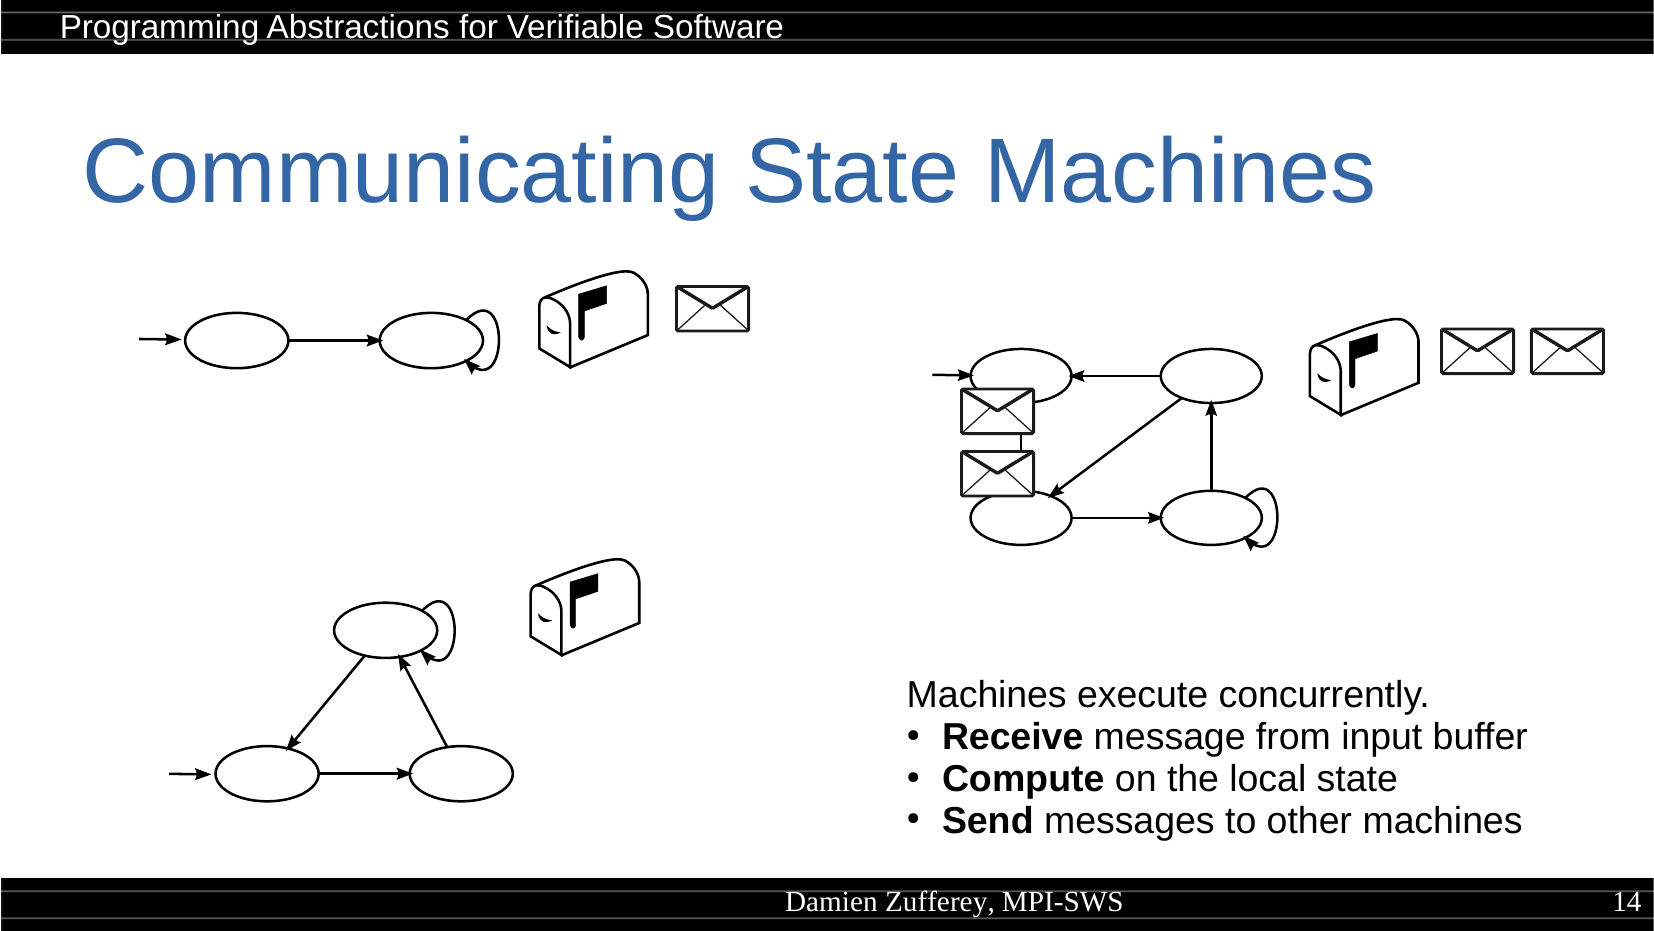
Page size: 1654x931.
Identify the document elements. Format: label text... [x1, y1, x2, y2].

picture [1, 0, 1654, 54]
picture [139, 309, 501, 376]
picture [675, 285, 751, 333]
text_box Machines execute concurrently. Receive message from input buffer Compute on the local state Send messages to other machines [891, 665, 1582, 849]
picture [1308, 317, 1420, 418]
picture [169, 600, 515, 803]
picture [529, 557, 641, 658]
picture [537, 270, 650, 370]
picture [932, 347, 1279, 552]
title Communicating State Machines [82, 92, 1571, 249]
picture [1, 878, 1654, 931]
picture [1440, 327, 1516, 376]
picture [1530, 327, 1606, 376]
